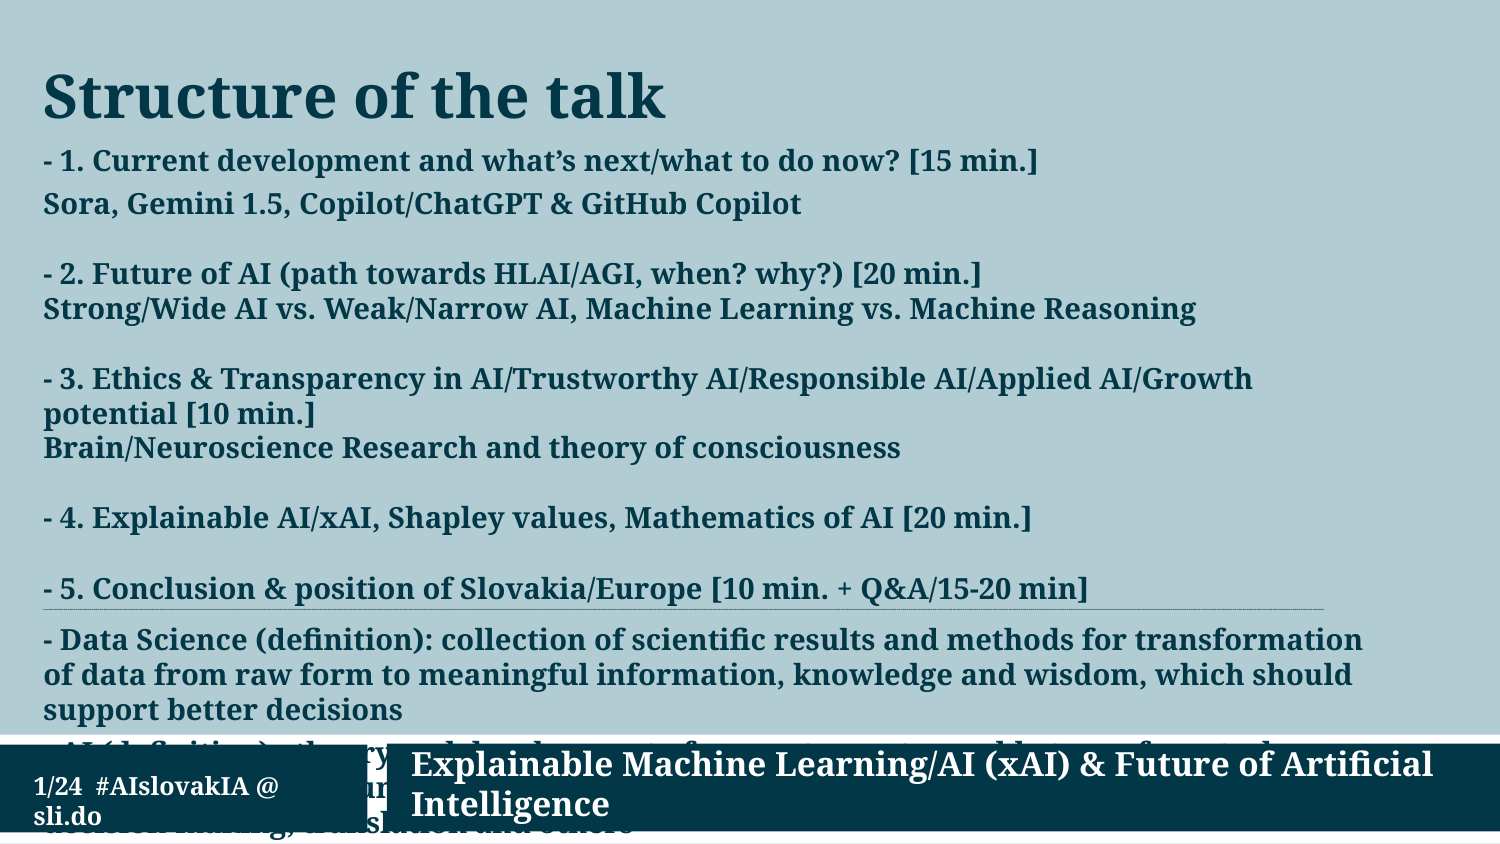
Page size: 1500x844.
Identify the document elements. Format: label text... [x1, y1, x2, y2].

text_box 1/24 #AIslovakIA @ sli.do [22, 764, 362, 808]
text_box - 1. Current development and what’s next/what to do now? [15 min.] Sora, Gemini 1.5, Copilot/ChatGPT & GitHub Copilot - 2. Future of AI (path towards HLAI/AGI, when? why?) [20 min.] Strong/Wide AI vs. Weak/Narrow AI, Machine Learning vs. Machine Reasoning - 3. Ethics & Transparency in AI/Trustworthy AI/Responsible AI/Applied AI/Growth potential [10 min.] Brain/Neuroscience Research and theory of consciousness - 4. Explainable AI/xAI, Shapley values, Mathematics of AI [20 min.] - 5. Conclusion & position of Slovakia/Europe [10 min. + Q&A/15-20 min] —-------------------------------------------------------------------------------------------------------------------------------------------------------------------------------------------------------------------------------------------------------------------------------------------------------------------------------------------------------------------------------------------------------------------------------------------------------------------------------------------------------------------------------------------------------------------------------------------------------------------------------------------------------------- - Data Science (definition): collection of scientific results and methods for transformation of data from raw form to meaningful information, knowledge and wisdom, which should support better decisions - AI (definition) - theory and development of computer systems able to perform tasks normally requiring human intelligence, such as visual perception, speech recognition, decision-making, translation and others [32, 136, 1392, 688]
text_box Structure of the talk [32, 33, 1475, 156]
text_box Explainable Machine Learning/AI (xAI) & Future of Artificial Intelligence [400, 740, 1500, 826]
